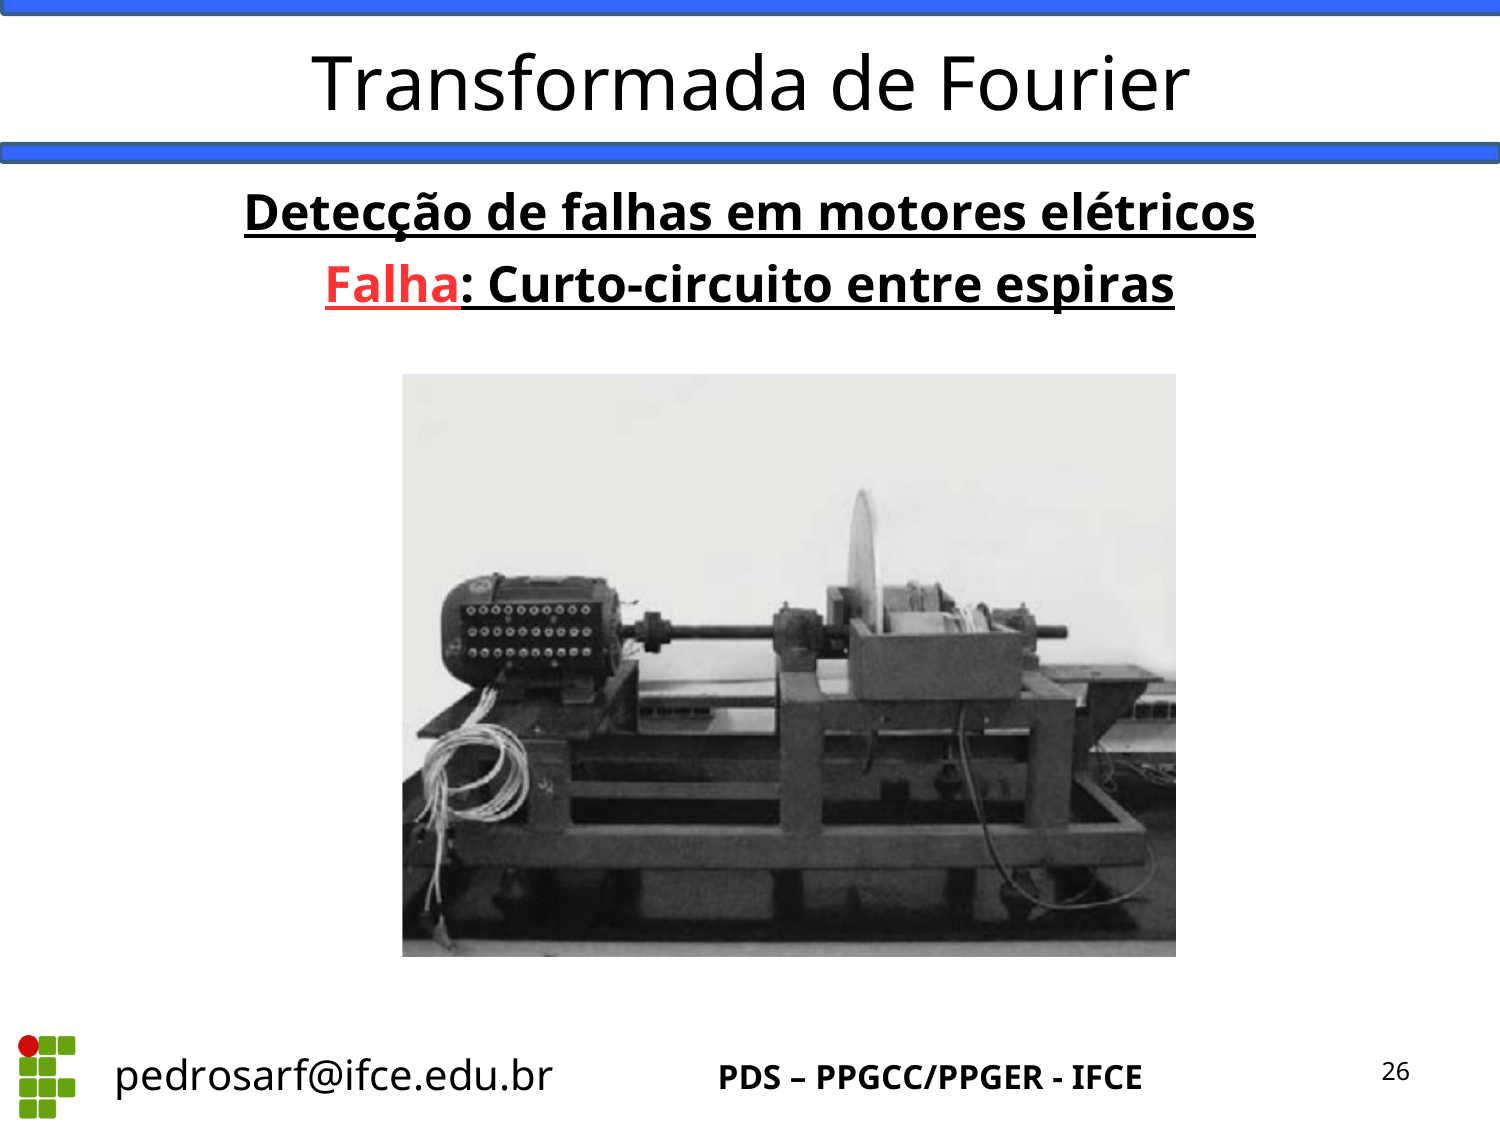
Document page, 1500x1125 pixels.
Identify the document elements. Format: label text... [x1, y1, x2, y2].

text_box Detecção de falhas em motores elétricos Falha: Curto-circuito entre espiras [0, 172, 1500, 1024]
picture [17, 1034, 77, 1120]
text_box Transformada de Fourier [76, 26, 1427, 134]
picture [401, 374, 1176, 957]
text_box <número> [1074, 1042, 1426, 1103]
